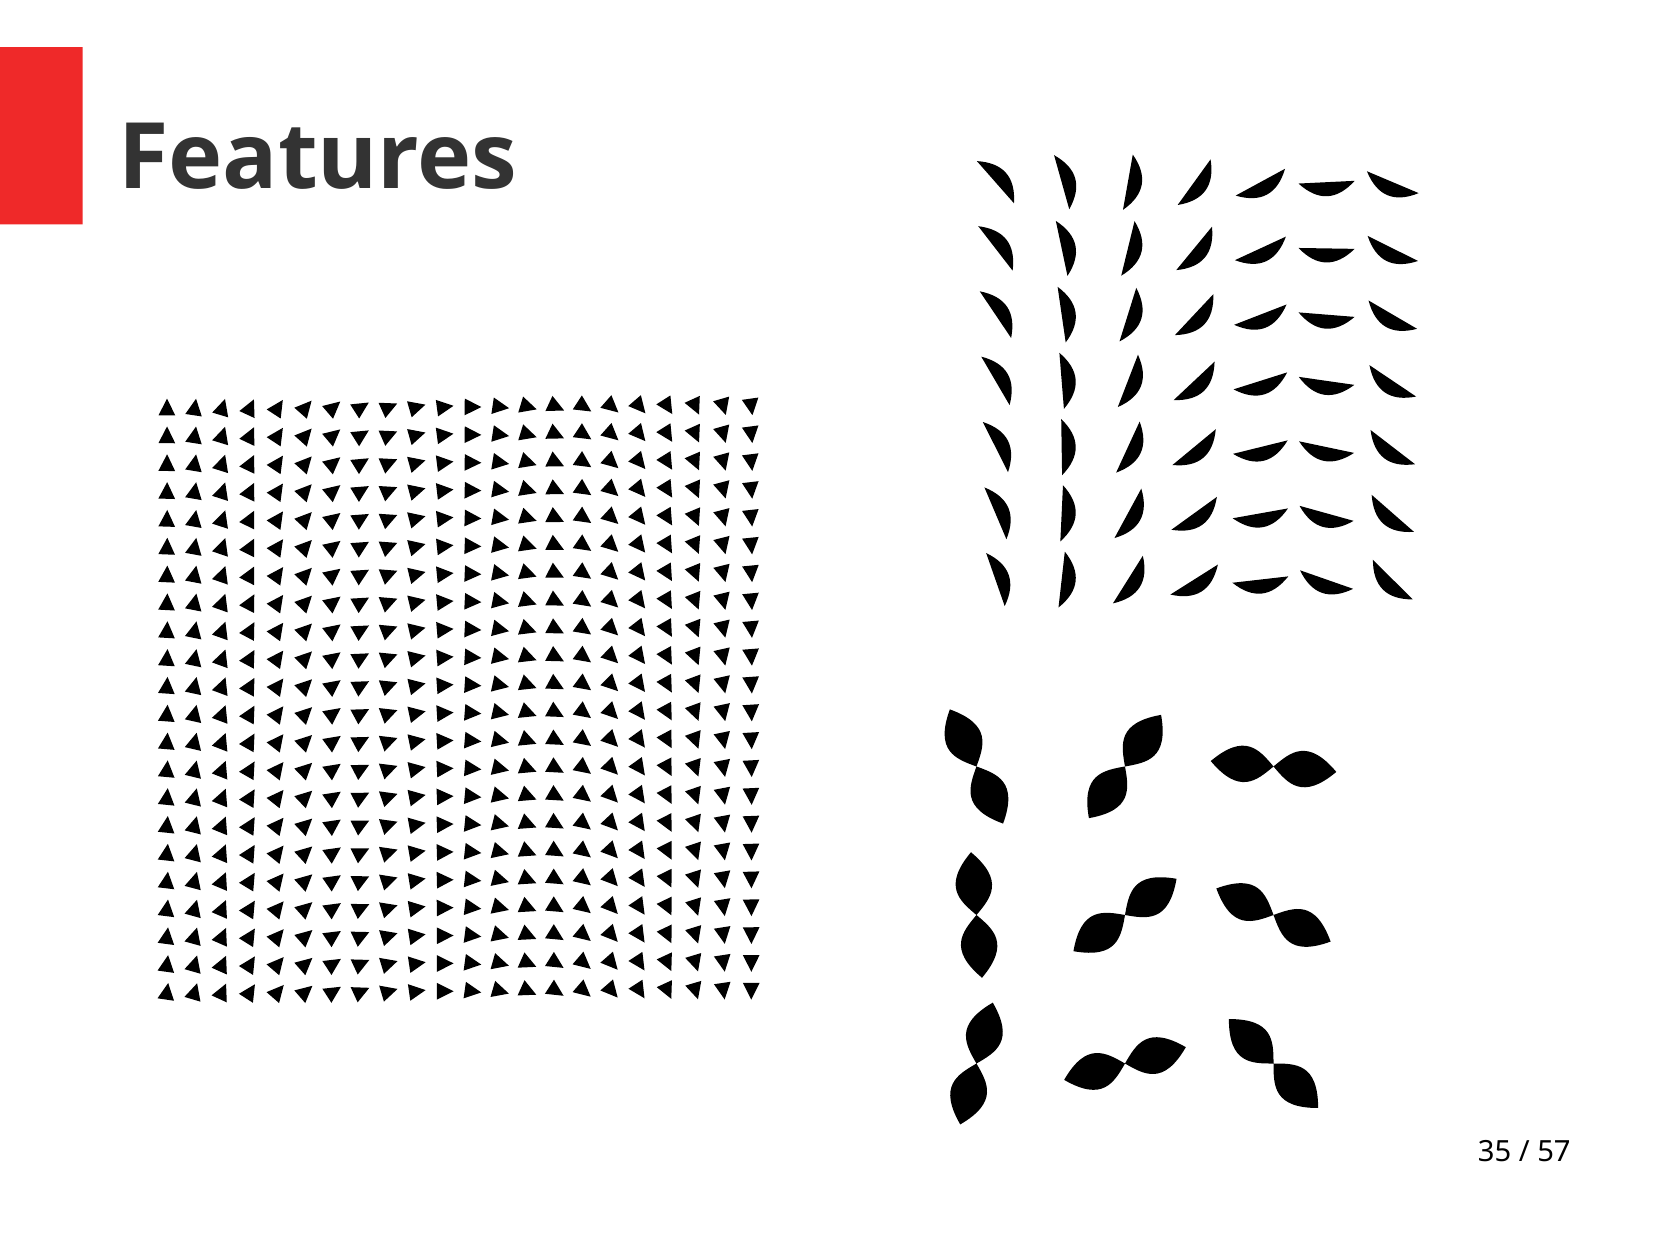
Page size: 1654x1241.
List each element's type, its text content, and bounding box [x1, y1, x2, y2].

title Features [118, 49, 1571, 257]
picture [150, 390, 769, 1009]
picture [900, 690, 1351, 1141]
picture [960, 146, 1429, 616]
